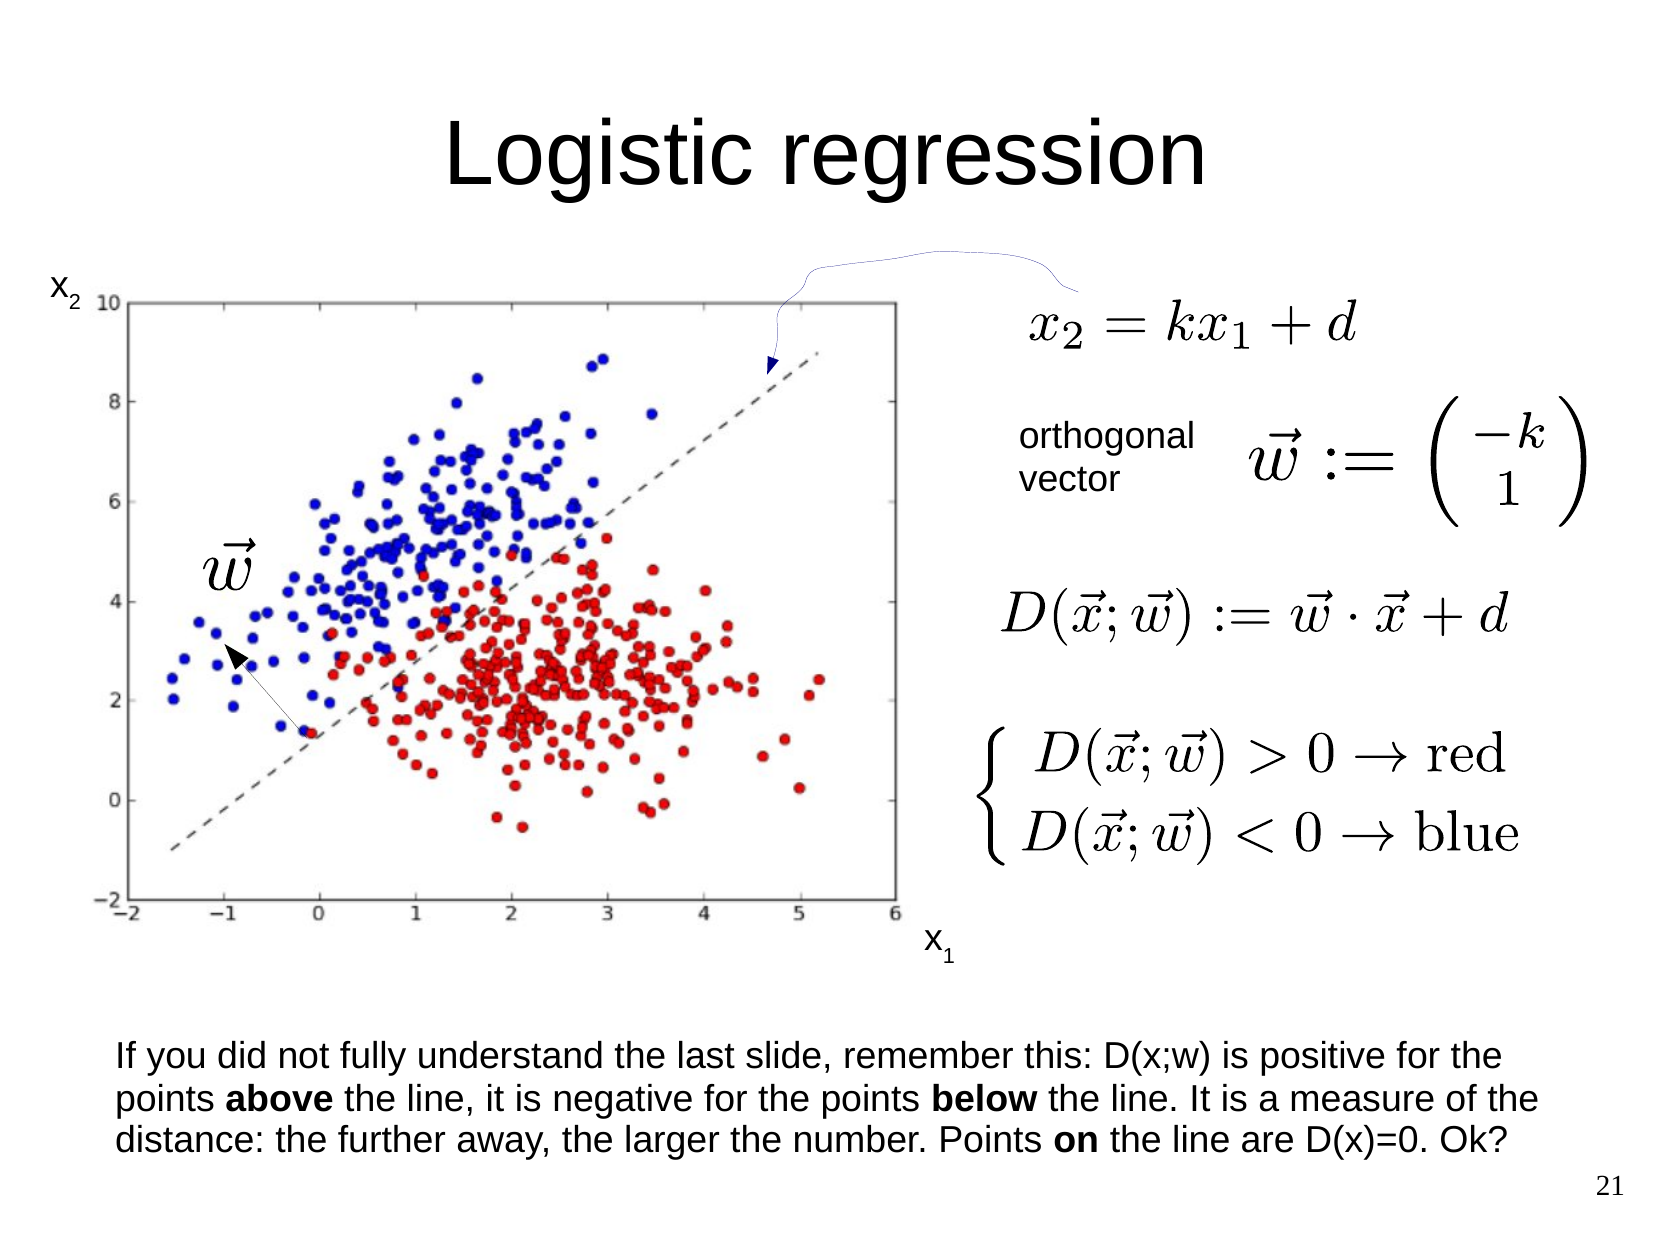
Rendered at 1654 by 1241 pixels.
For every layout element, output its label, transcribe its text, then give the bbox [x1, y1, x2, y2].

text_box orthogonal vector [1003, 407, 1241, 507]
text_box If you did not fully understand the last slide, remember this: D(x;w) is positive for the points above the line, it is negative for the points below the line. It is a measure of the distance: the further away, the larger the number. Points on the line are D(x)=0. Ok? [100, 1027, 1577, 1211]
text_box [200, 537, 258, 591]
picture [968, 726, 1520, 866]
picture [47, 265, 952, 945]
text_box [1027, 299, 1357, 349]
text_box [1246, 396, 1600, 528]
picture [996, 585, 1511, 648]
title Logistic regression [910, 252, 1014, 257]
text_box x1 [909, 909, 993, 1015]
title Logistic regression [82, 49, 1571, 257]
text_box x2 [35, 255, 119, 361]
